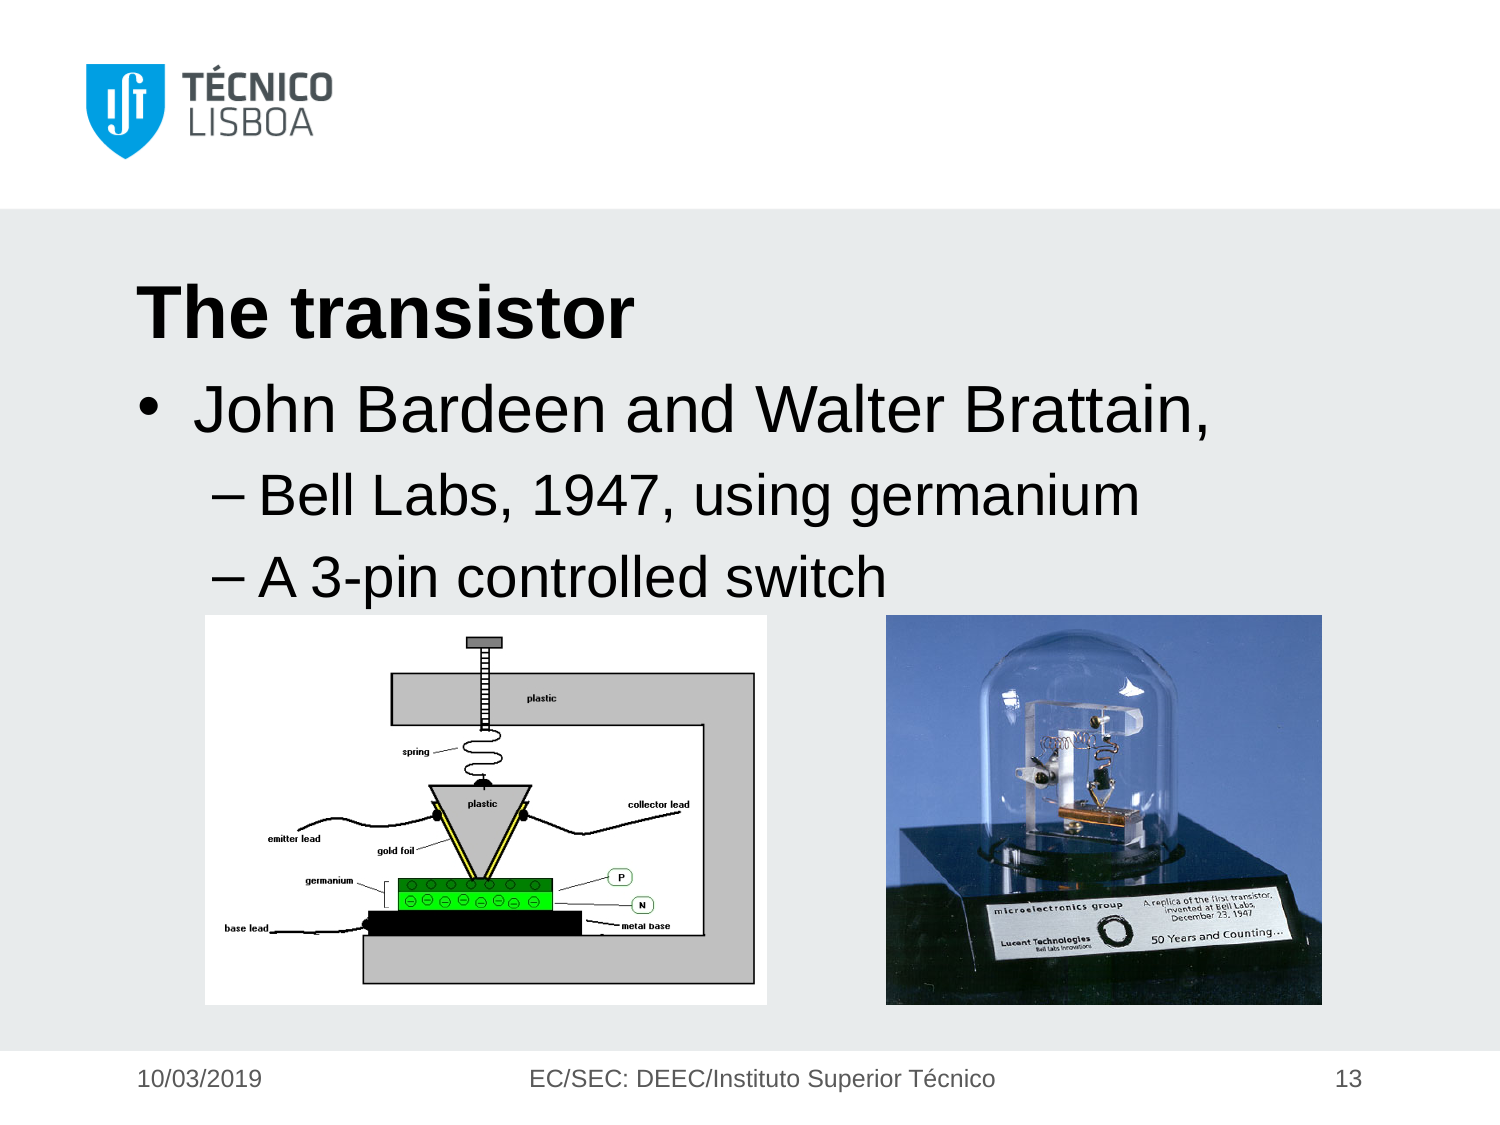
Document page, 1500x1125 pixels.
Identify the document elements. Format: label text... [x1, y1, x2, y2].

slide_number <number> [1077, 1052, 1378, 1103]
picture [0, 0, 1500, 1125]
slide_number 10/03/2019 [121, 1052, 425, 1103]
list John Bardeen and Walter Brattain, Bell Labs, 1947, using germanium A 3-pin controlled switch [121, 358, 1378, 1005]
title The transistor [121, 237, 1378, 358]
footer EC/SEC: DEEC/Instituto Superior Técnico [512, 1052, 1021, 1103]
